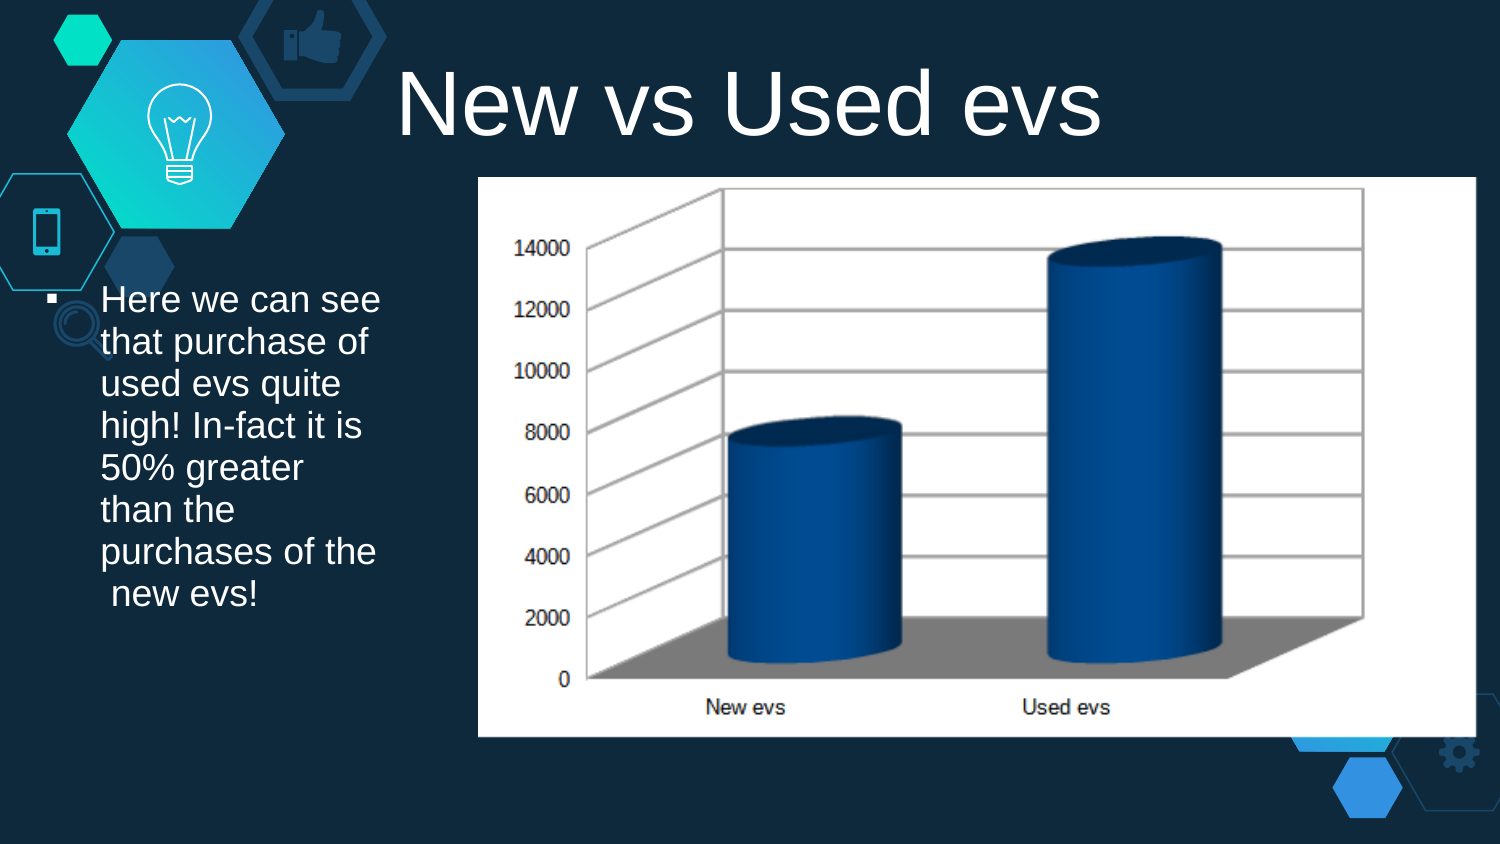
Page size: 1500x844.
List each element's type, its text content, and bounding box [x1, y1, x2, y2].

picture [478, 177, 1478, 739]
list Here we can see that purchase of used evs quite high! In-fact it is 50% greater than the purchases of the new evs! [29, 278, 384, 798]
title New vs Used evs [75, 33, 1425, 175]
